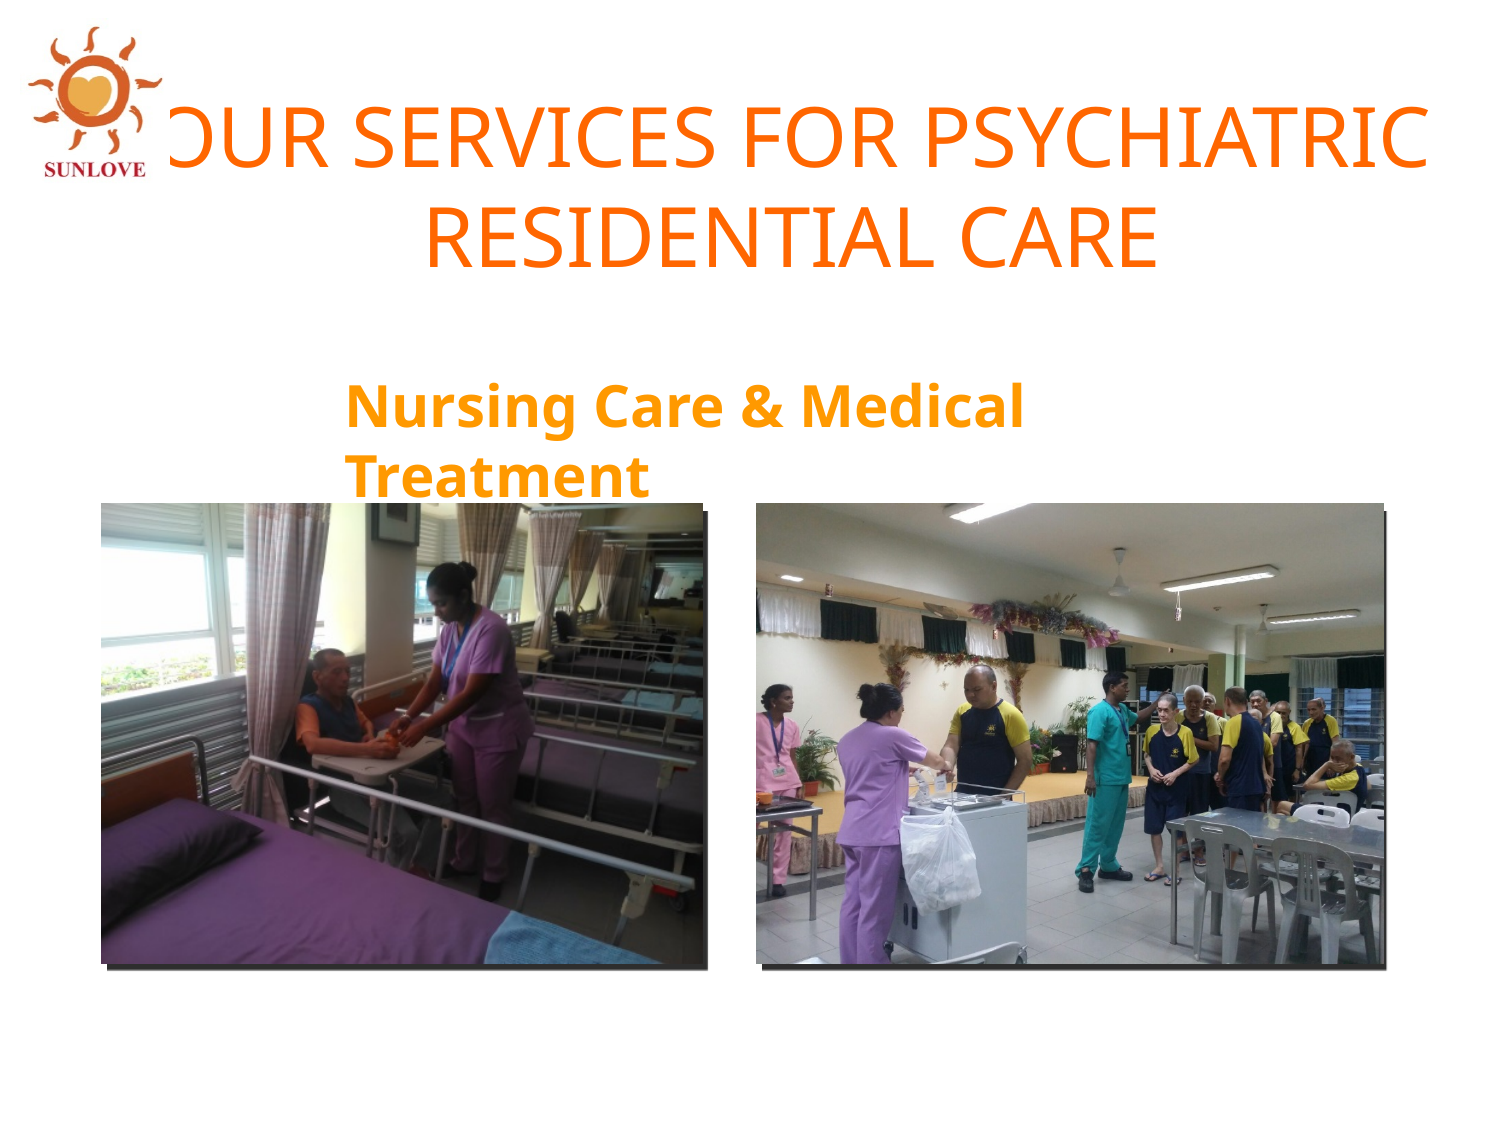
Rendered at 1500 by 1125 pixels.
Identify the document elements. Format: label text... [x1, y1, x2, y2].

picture [20, 18, 170, 185]
picture [756, 503, 1384, 965]
text_box Nursing Care & Medical Treatment [329, 361, 1192, 517]
picture [101, 503, 703, 965]
title OUR SERVICES FOR PSYCHIATRIC RESIDENTIAL CARE [95, 66, 1490, 303]
